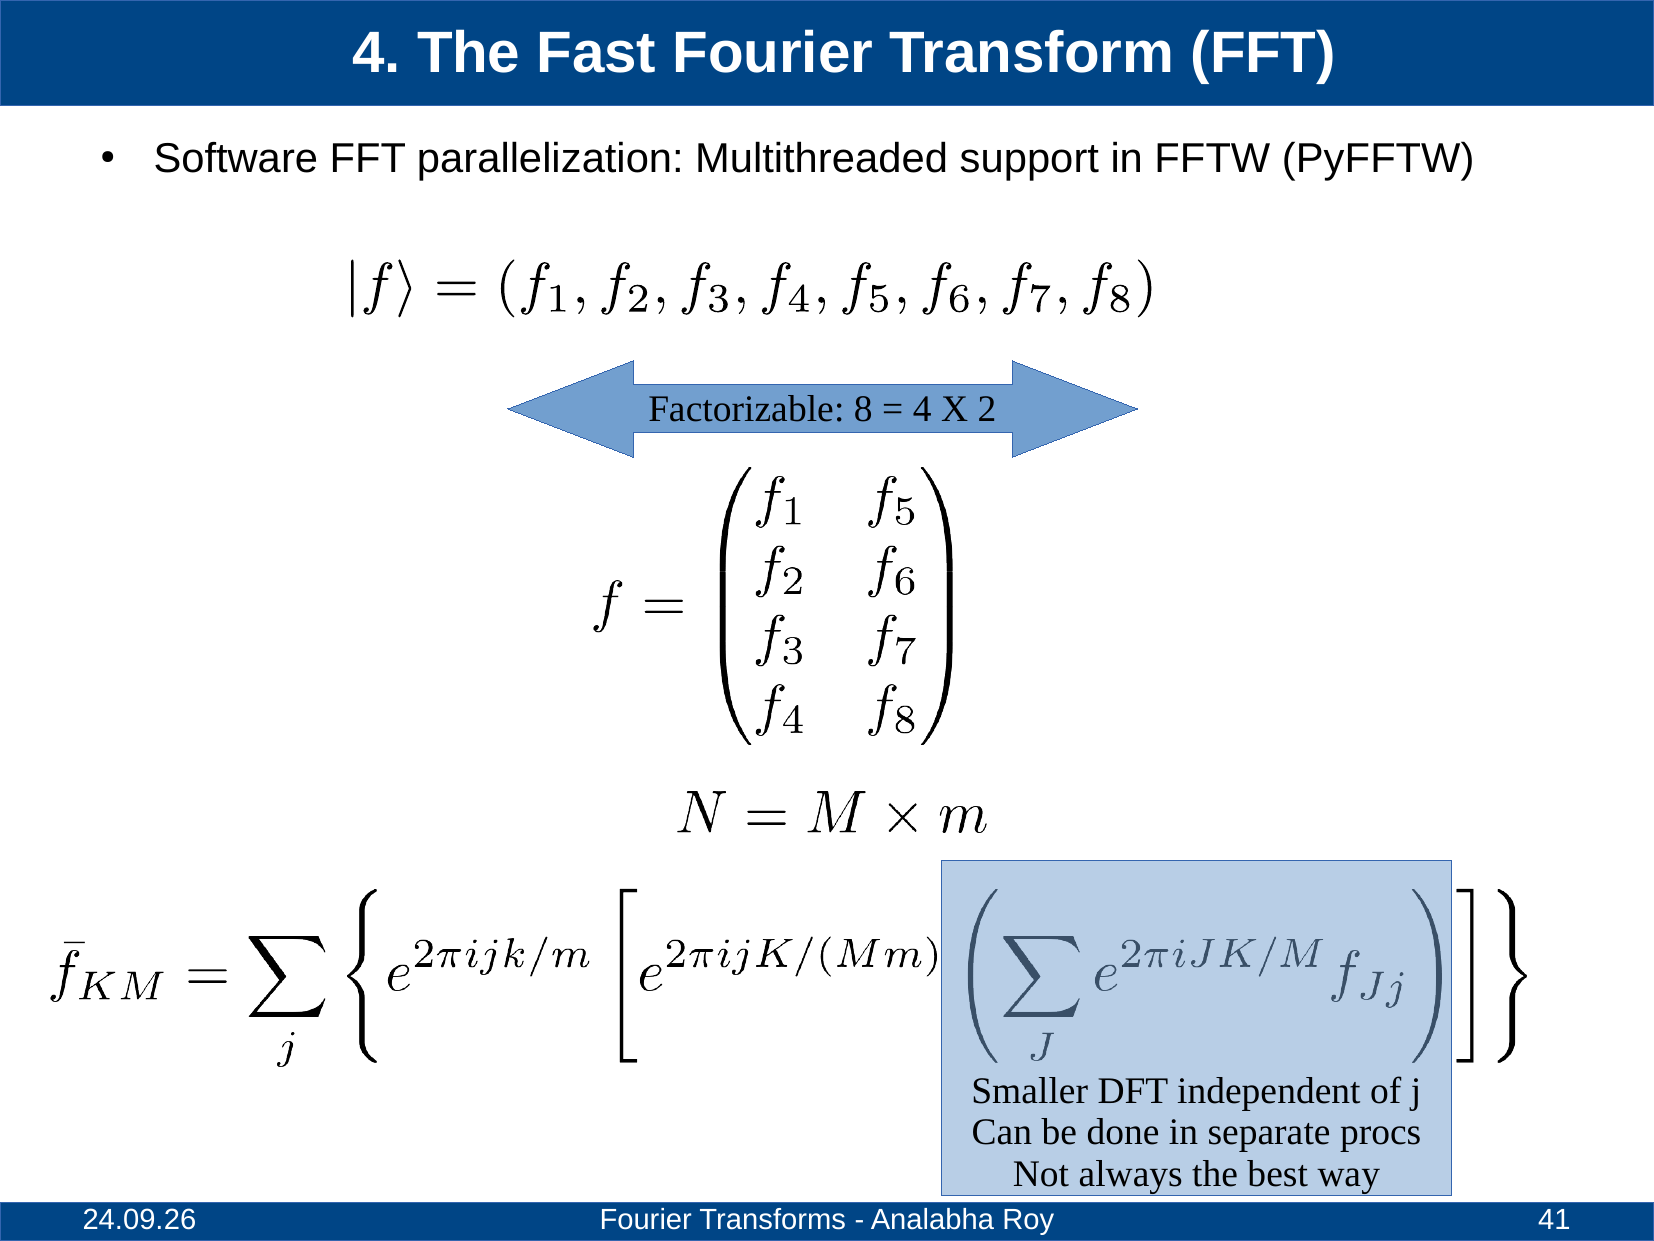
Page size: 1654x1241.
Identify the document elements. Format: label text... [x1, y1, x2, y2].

picture [593, 467, 953, 745]
picture [50, 888, 941, 1067]
text_box Factorizable: 8 = 4 X 2 [507, 360, 1138, 458]
title 4. The Fast Fourier Transform (FFT) [0, 0, 1654, 106]
list Software FFT parallelization: Multithreaded support in FFTW (PyFFTW) [82, 135, 1571, 855]
text_box [347, 259, 1152, 318]
picture [677, 791, 987, 833]
text_box Smaller DFT independent of j Can be done in separate procs Not always the best way [941, 860, 1452, 1196]
picture [1452, 888, 1527, 1067]
